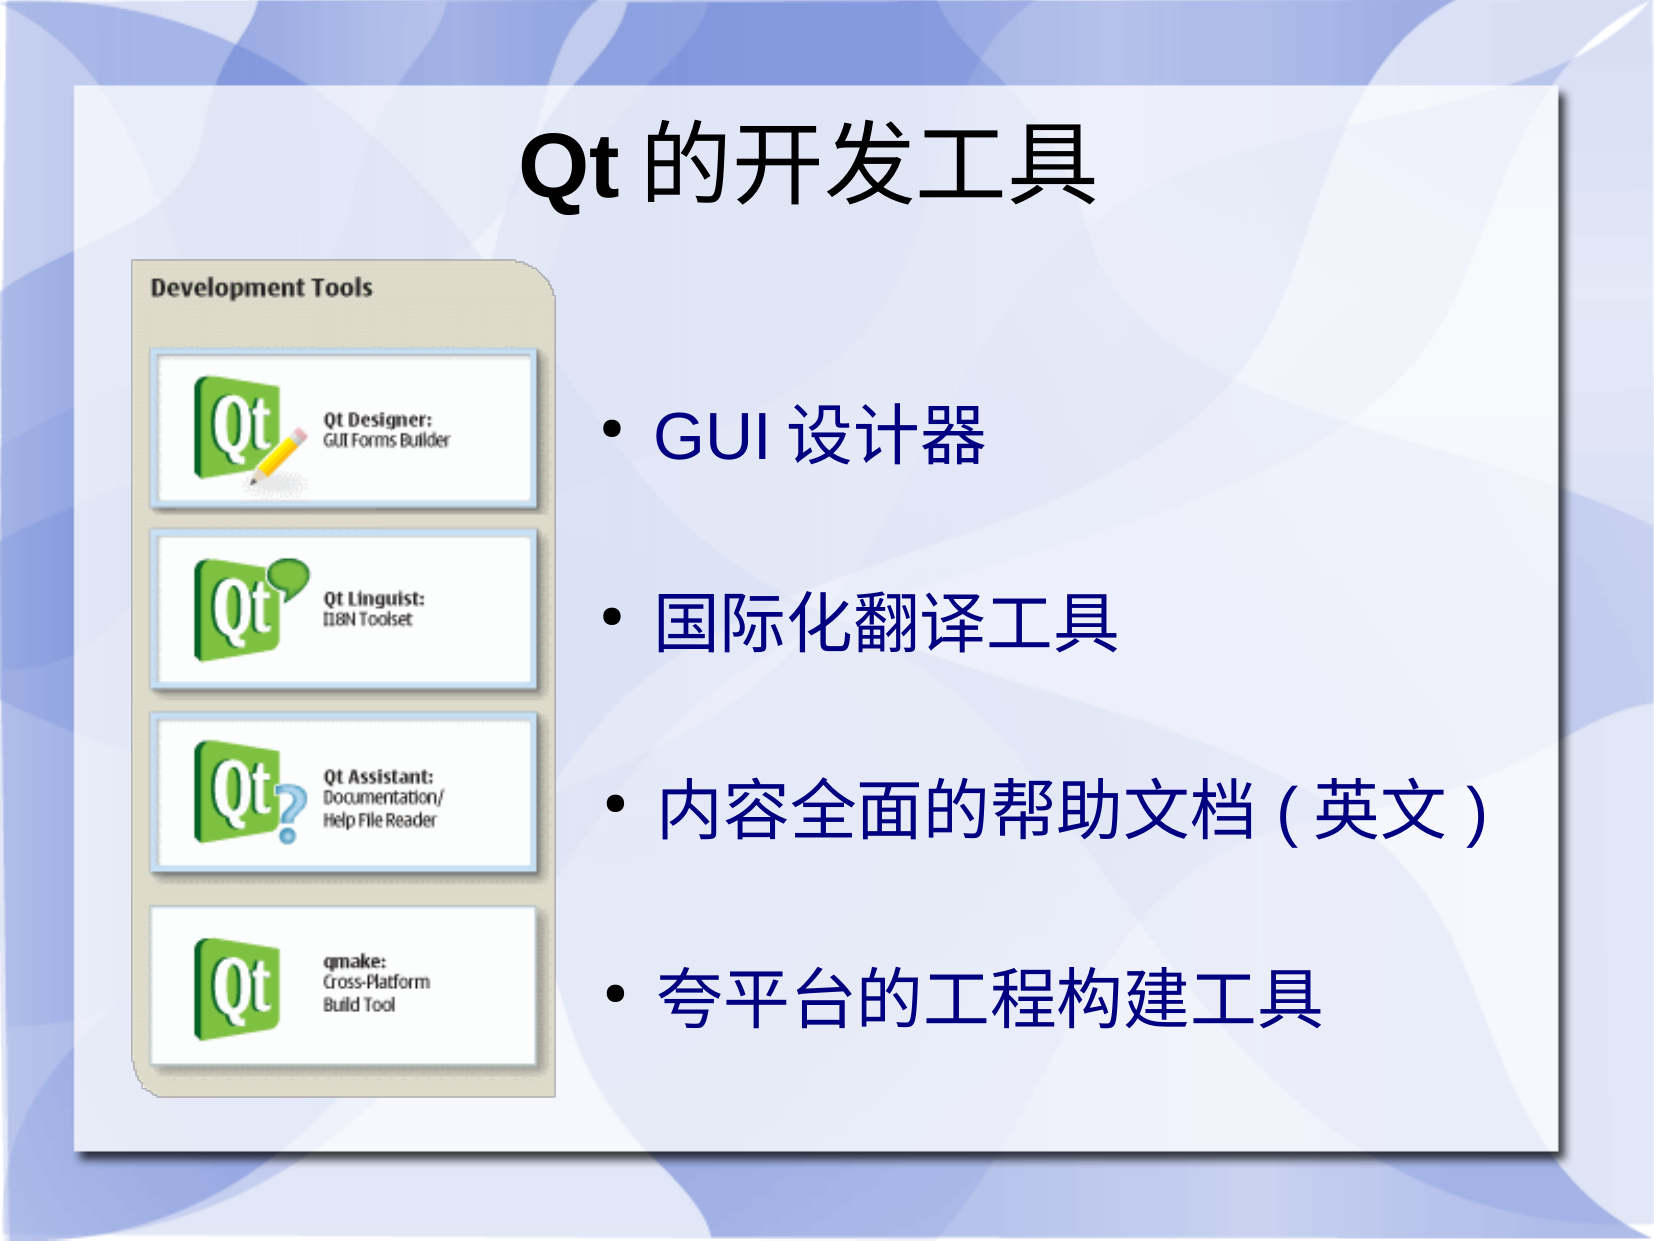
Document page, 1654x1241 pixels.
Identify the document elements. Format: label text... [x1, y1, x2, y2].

list 国际化翻译工具 [582, 570, 1503, 662]
list GUI设计器 [582, 382, 1503, 474]
picture [0, 0, 1654, 1241]
list 内容全面的帮助文档(英文) [585, 757, 1506, 849]
title Qt的开发工具 [82, 90, 1536, 226]
list 夸平台的工程构建工具 [585, 946, 1506, 1038]
